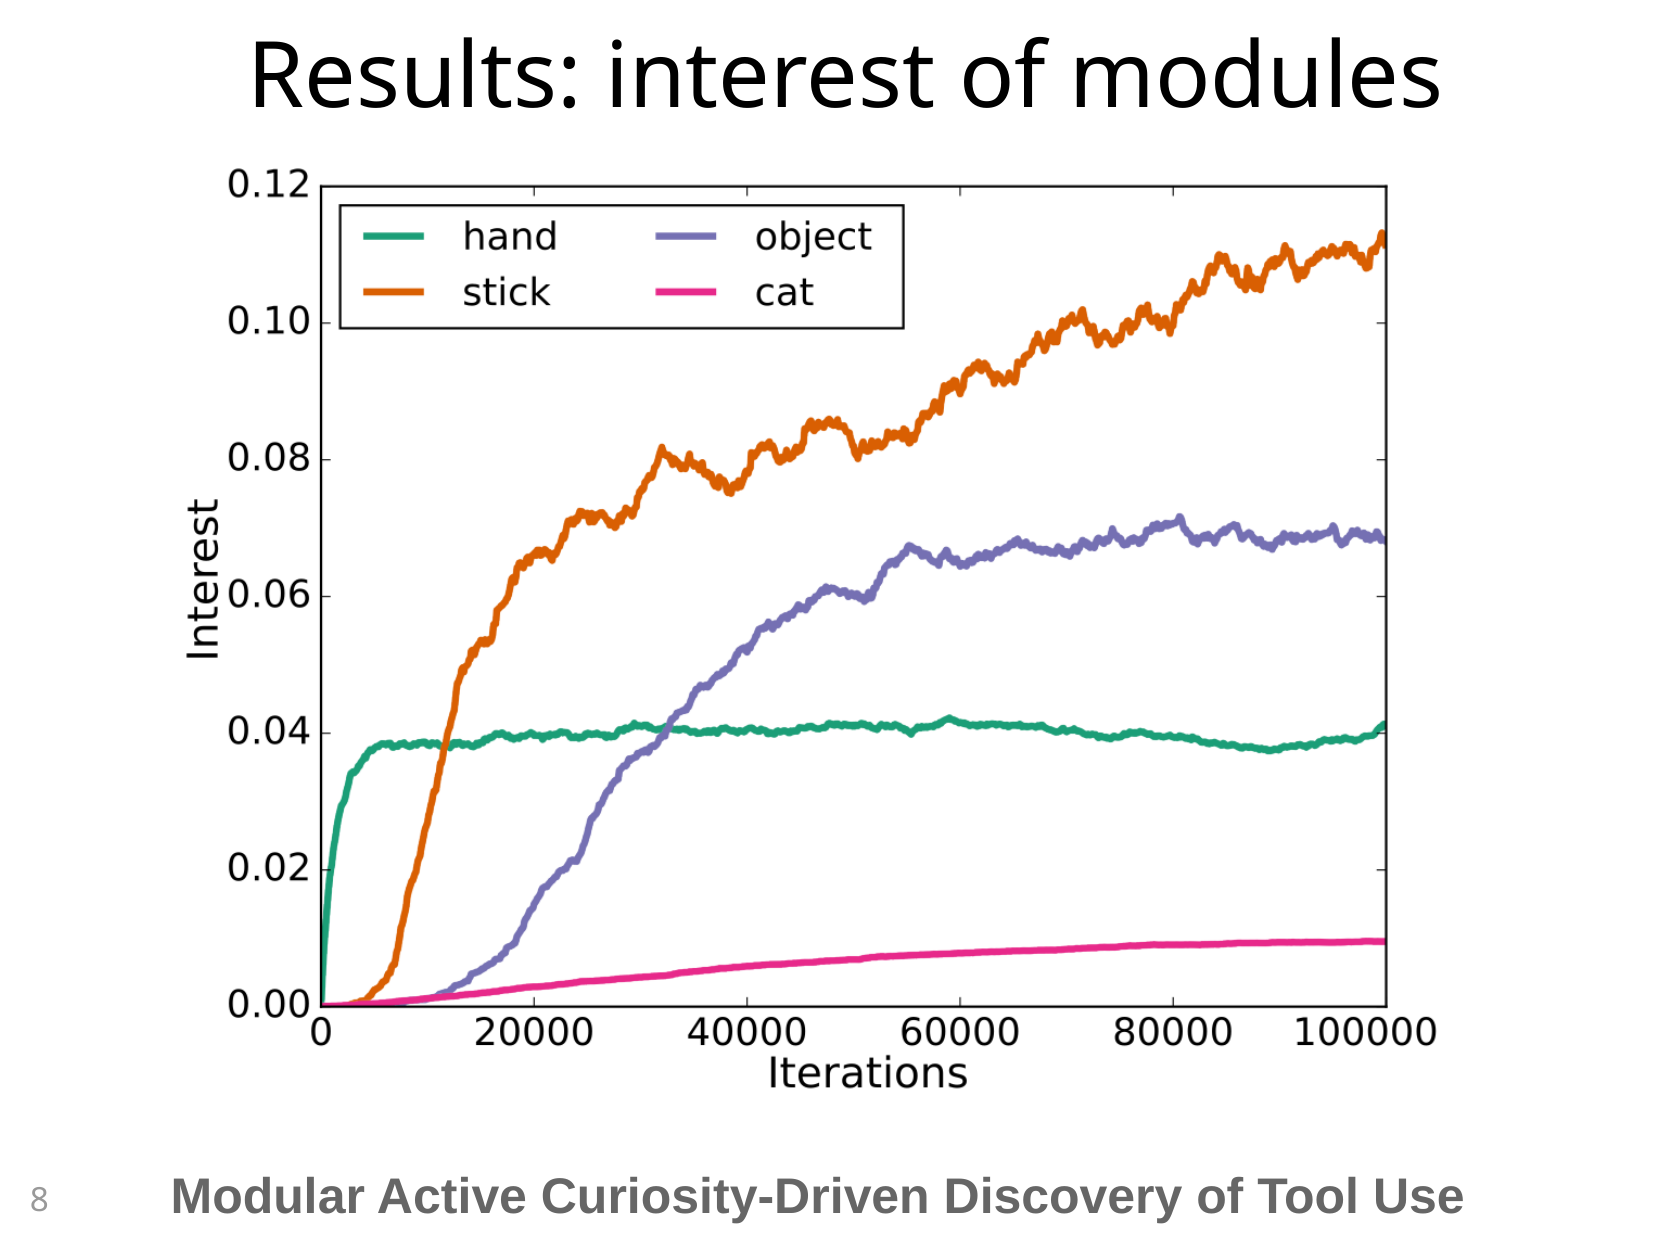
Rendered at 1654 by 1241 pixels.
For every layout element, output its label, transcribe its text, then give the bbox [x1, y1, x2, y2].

title 8 [3, 1168, 76, 1231]
picture [180, 164, 1441, 1096]
text_box Modular Active Curiosity-Driven Discovery of Tool Use [155, 1160, 1481, 1232]
title Results: interest of modules [101, 15, 1591, 130]
